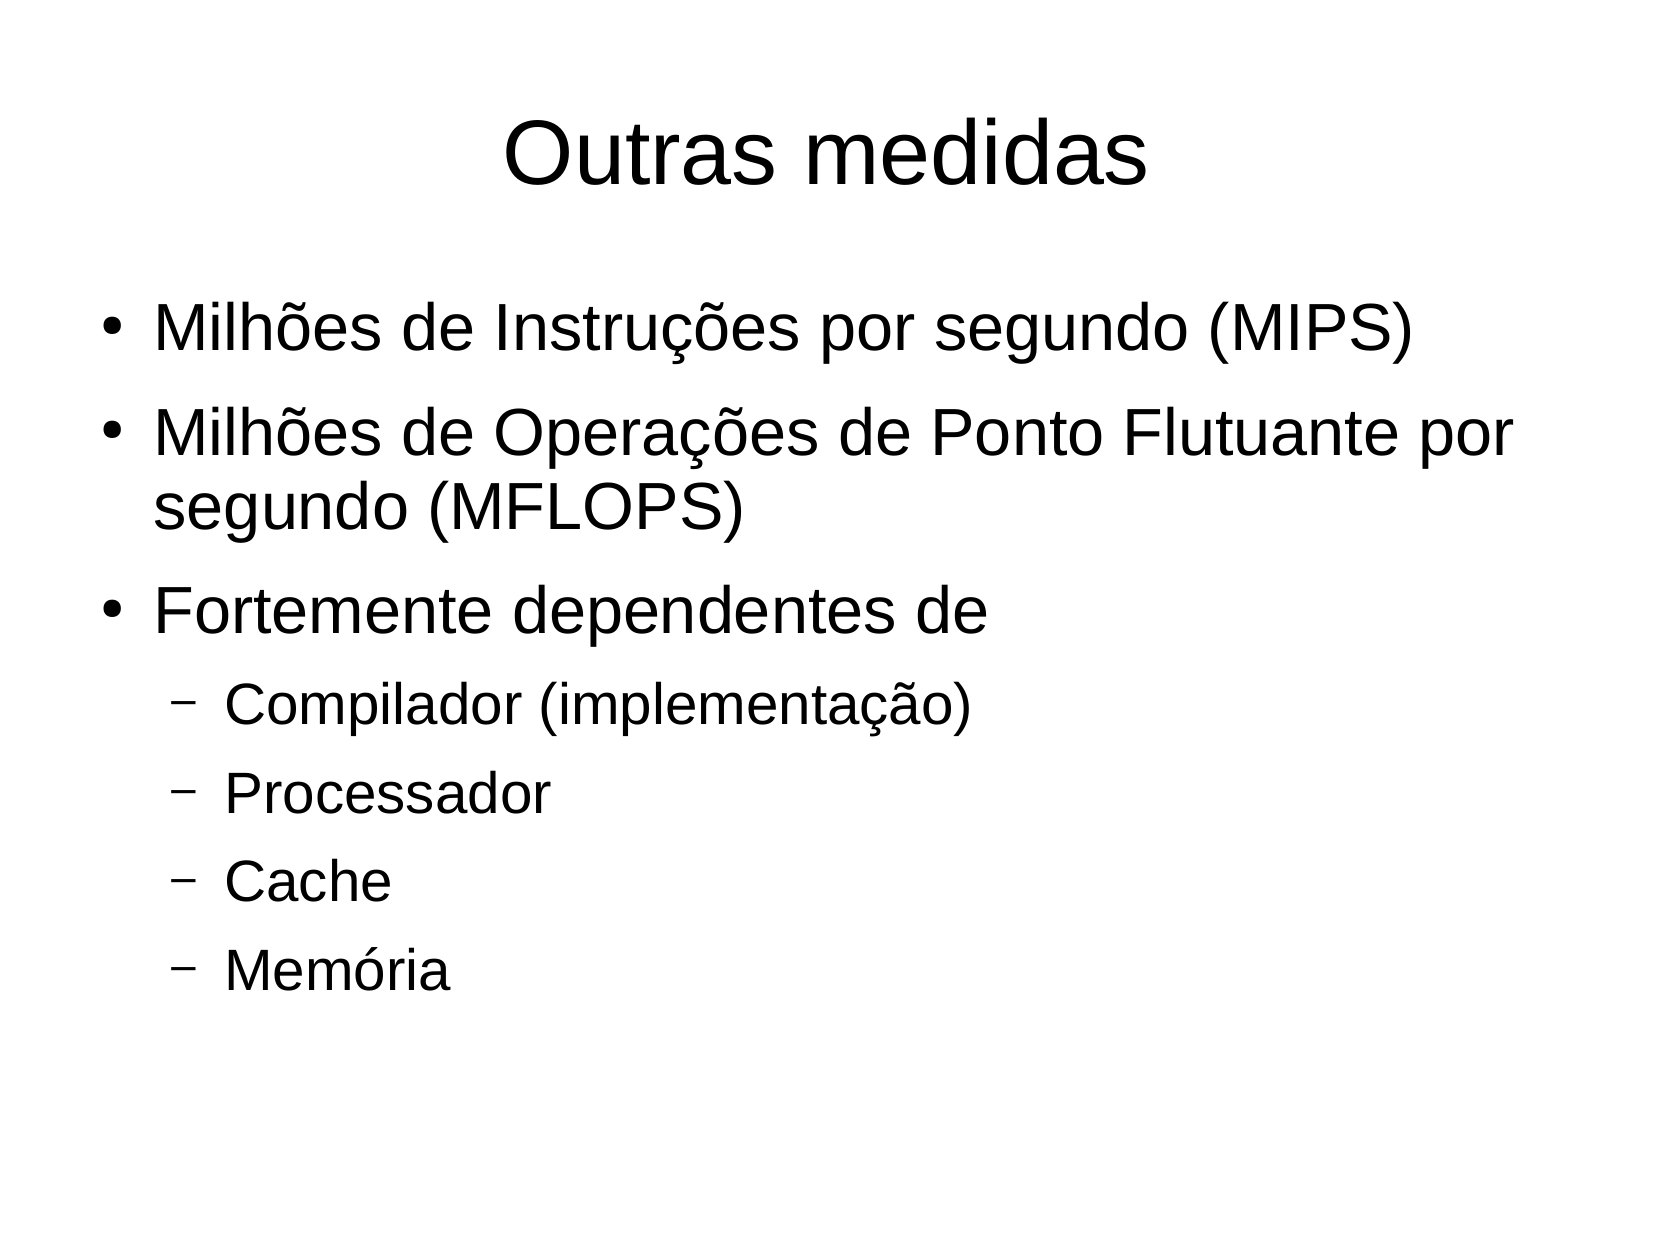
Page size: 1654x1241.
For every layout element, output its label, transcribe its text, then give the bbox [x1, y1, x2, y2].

list Milhões de Instruções por segundo (MIPS) Milhões de Operações de Ponto Flutuante por segundo (MFLOPS) Fortemente dependentes de Compilador (implementação) Processador Cache Memória [82, 290, 1571, 1010]
title Outras medidas [82, 49, 1571, 257]
